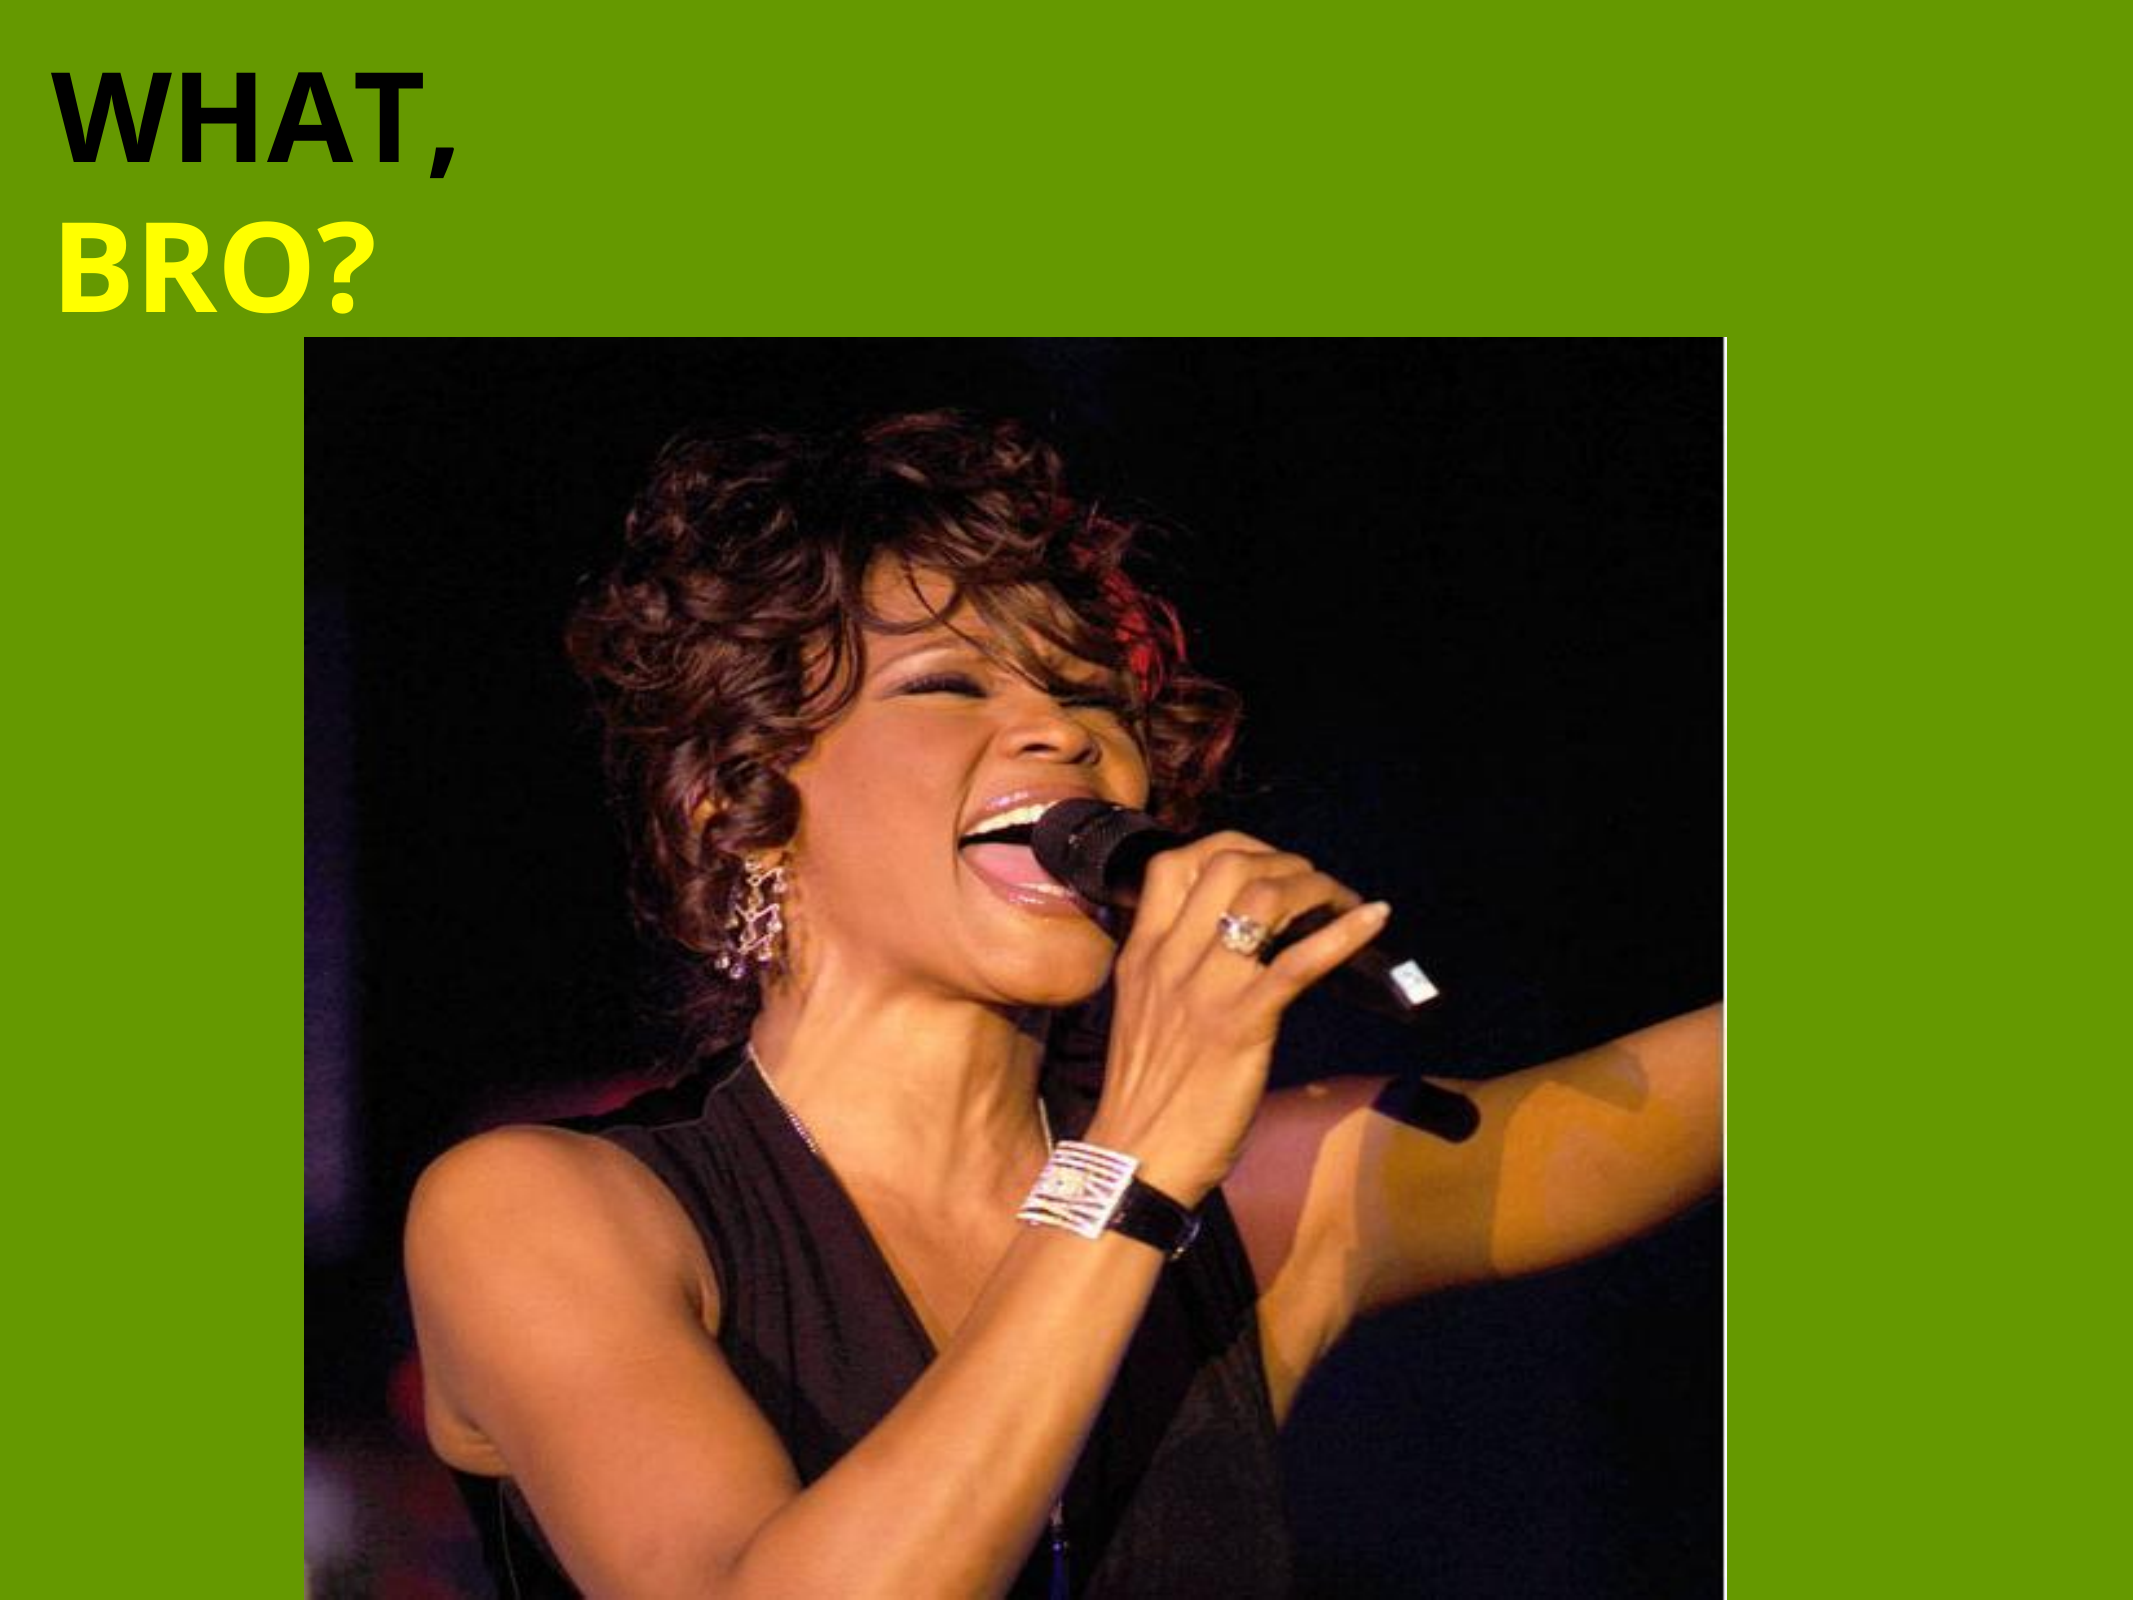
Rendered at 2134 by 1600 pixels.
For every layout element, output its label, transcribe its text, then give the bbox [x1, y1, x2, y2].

picture [304, 337, 1727, 1600]
text_box WHAT, BRO? [41, 37, 2063, 413]
